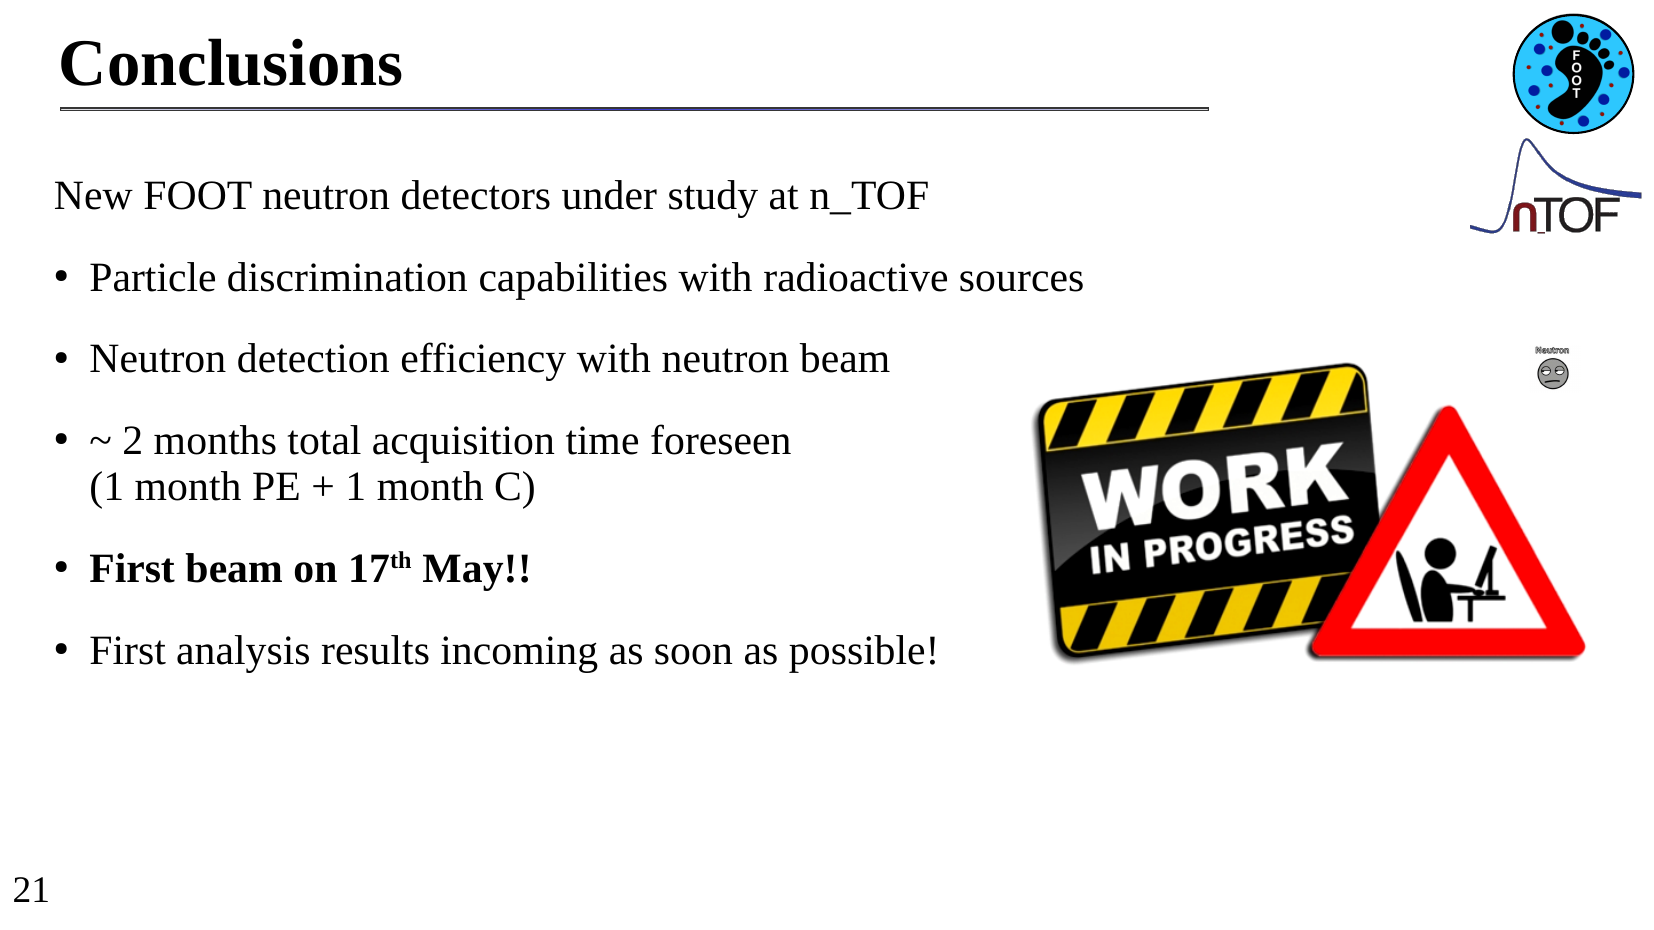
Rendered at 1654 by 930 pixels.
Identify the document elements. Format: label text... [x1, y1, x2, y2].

text_box 21 [0, 861, 66, 927]
text_box New FOOT neutron detectors under study at n_TOF Particle discrimination capabilities with radioactive sources Neutron detection efficiency with neutron beam ~ 2 months total acquisition time foreseen (1 month PE + 1 month C) First beam on 17th May!! First analysis results incoming as soon as possible! [39, 165, 1103, 809]
picture [1451, 21, 1653, 248]
picture [989, 337, 1651, 691]
text_box Conclusions [58, 0, 1594, 118]
picture [1594, 11, 1634, 61]
